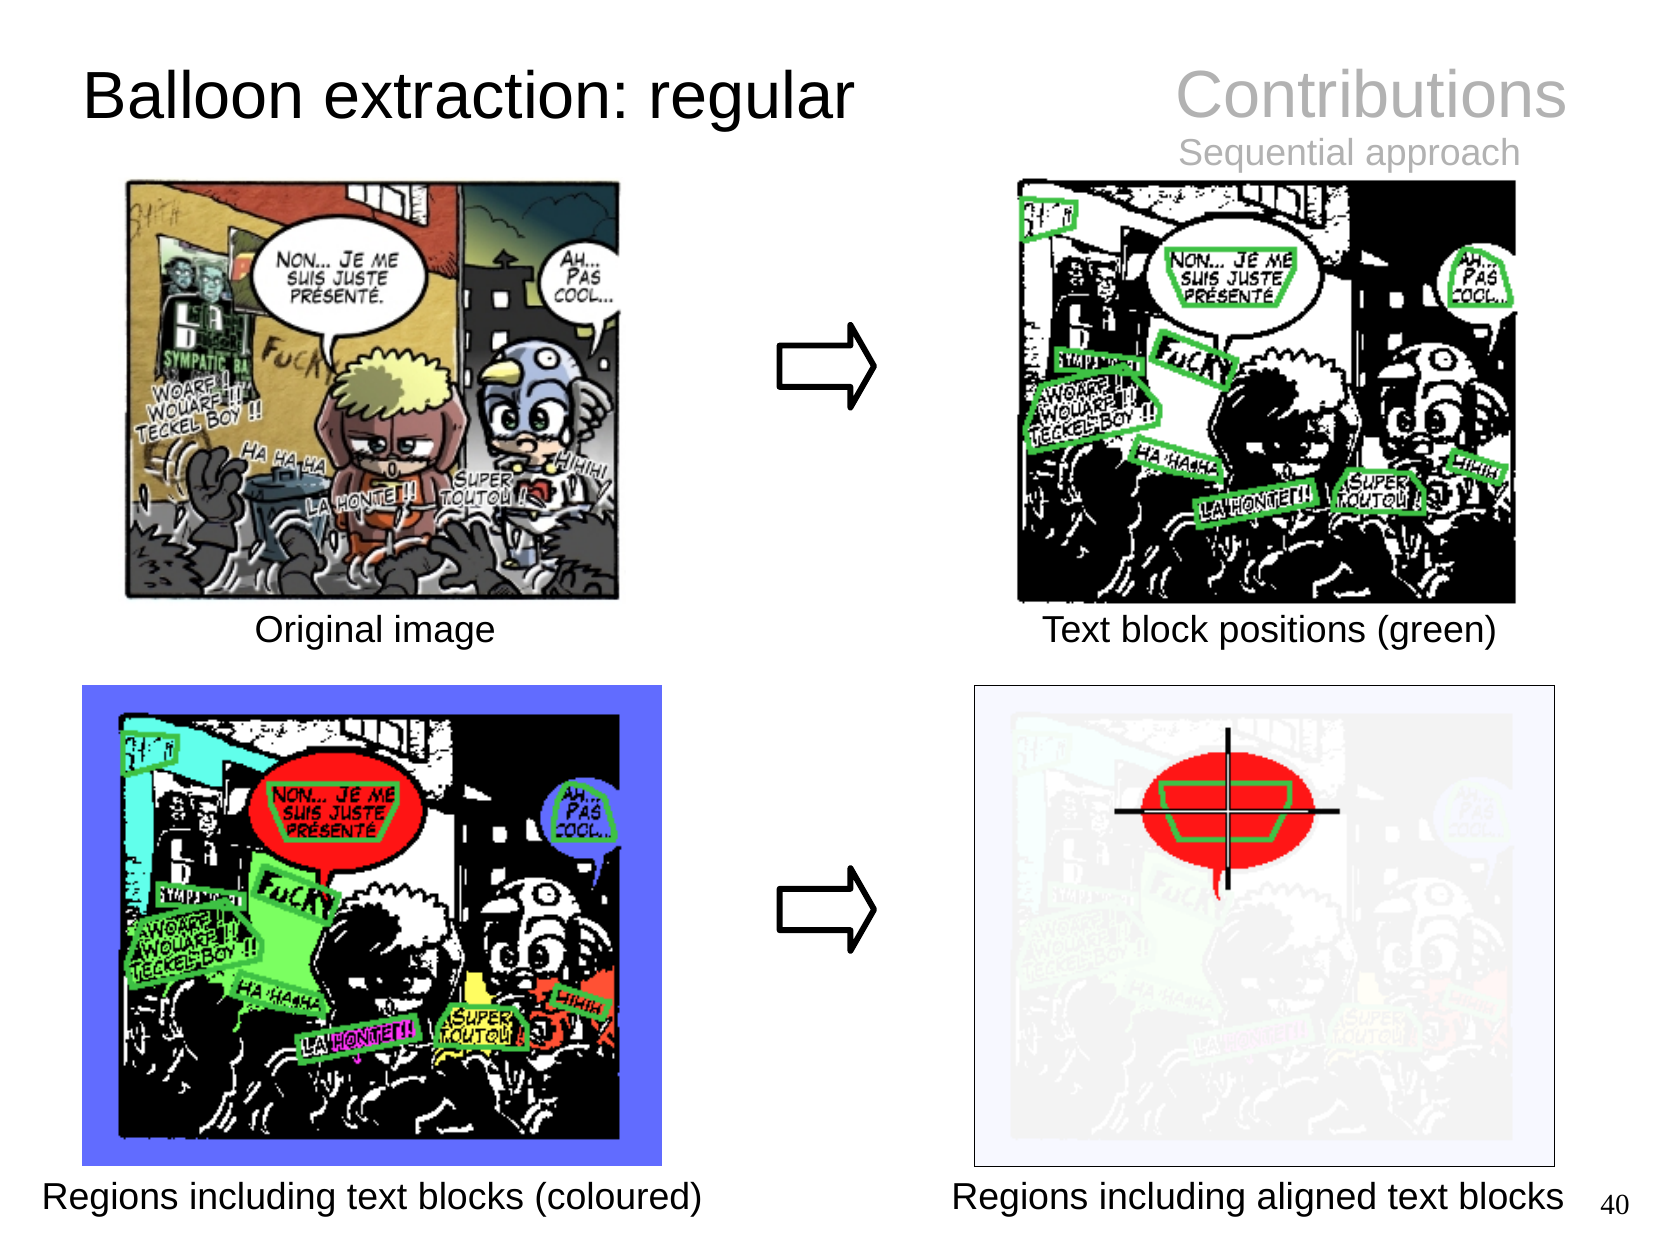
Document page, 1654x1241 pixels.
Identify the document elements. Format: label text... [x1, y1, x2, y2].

picture [1015, 177, 1524, 601]
picture [974, 685, 1555, 1167]
text_box Text block positions (green) [1003, 601, 1536, 658]
text_box Regions including text blocks (coloured) [0, 1167, 745, 1225]
text_box Regions including aligned text blocks [933, 1167, 1583, 1225]
picture [118, 177, 626, 607]
title Balloon extraction: regular [82, 49, 1571, 142]
picture [82, 685, 662, 1166]
text_box Original image [206, 601, 544, 658]
